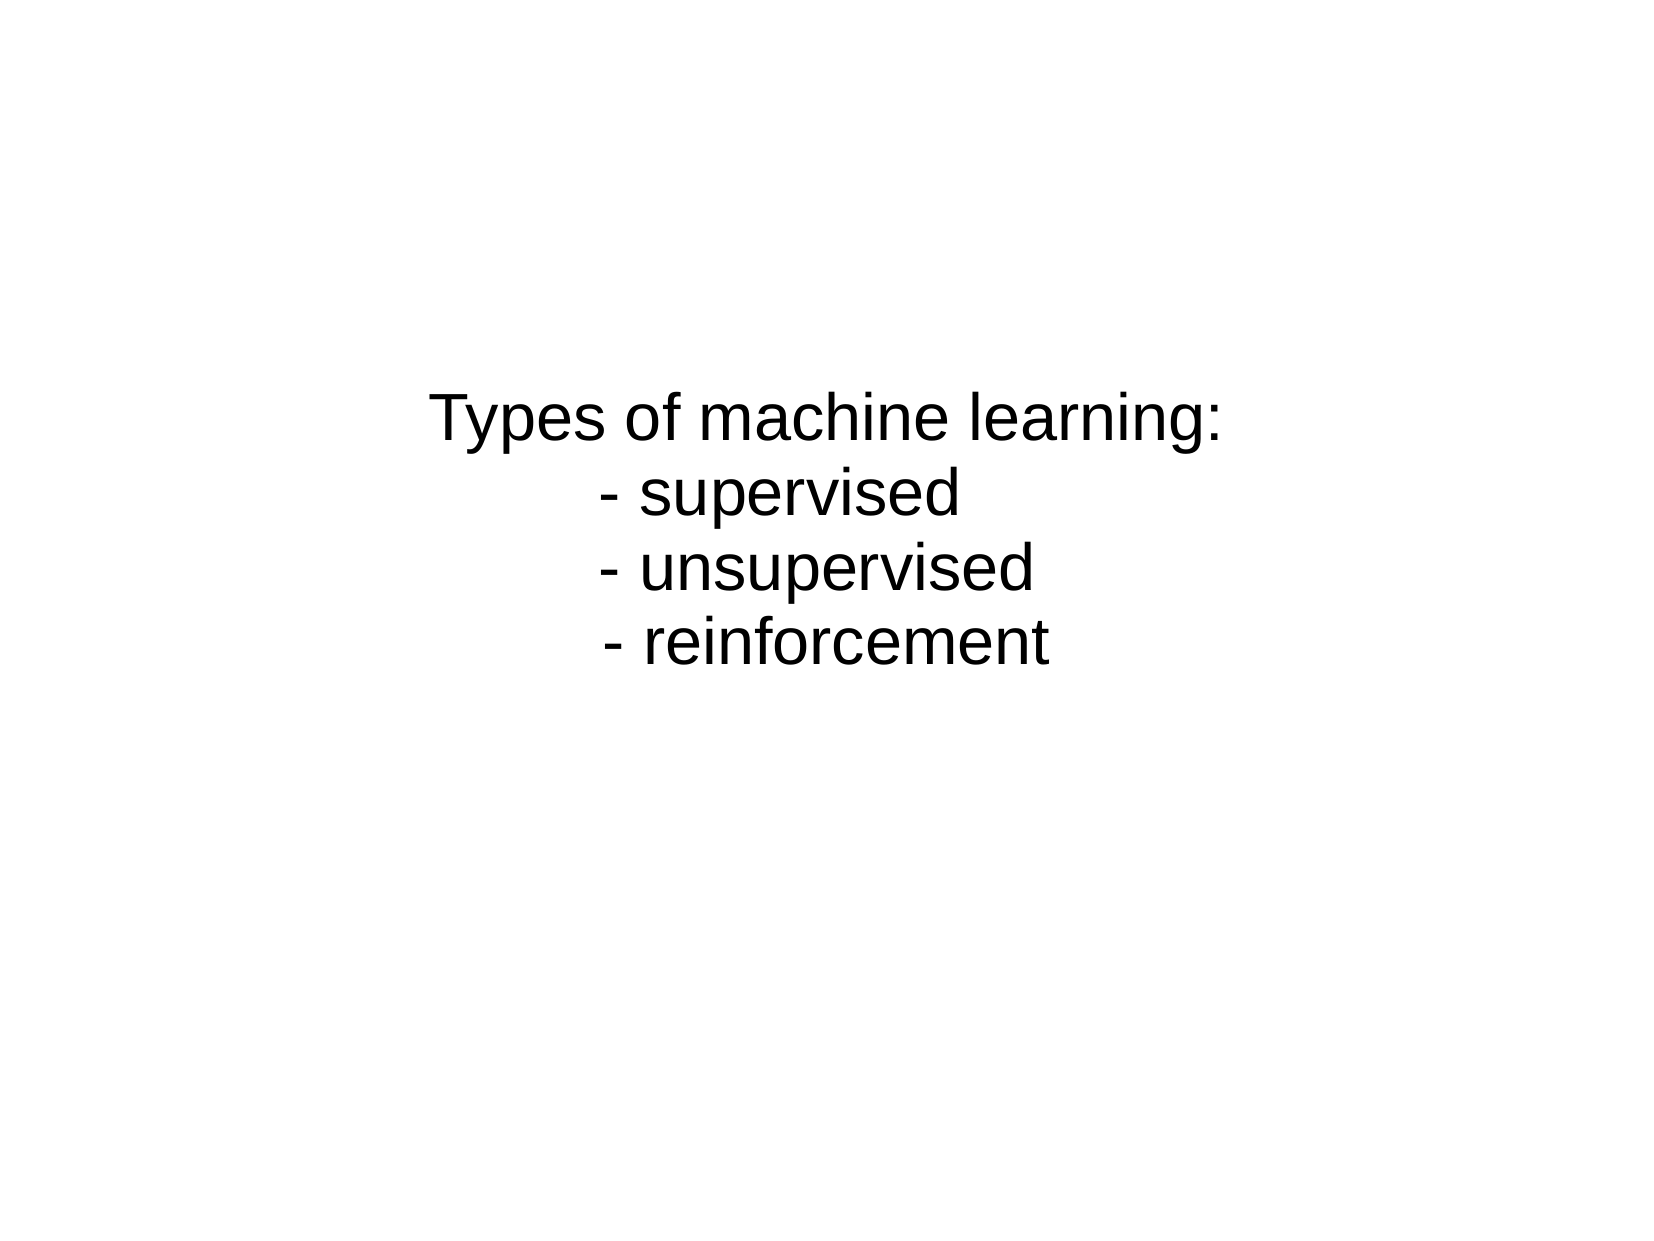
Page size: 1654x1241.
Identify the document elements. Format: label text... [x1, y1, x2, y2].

subtitle Types of machine learning: - supervised - unsupervised - reinforcement [82, 49, 1571, 1010]
